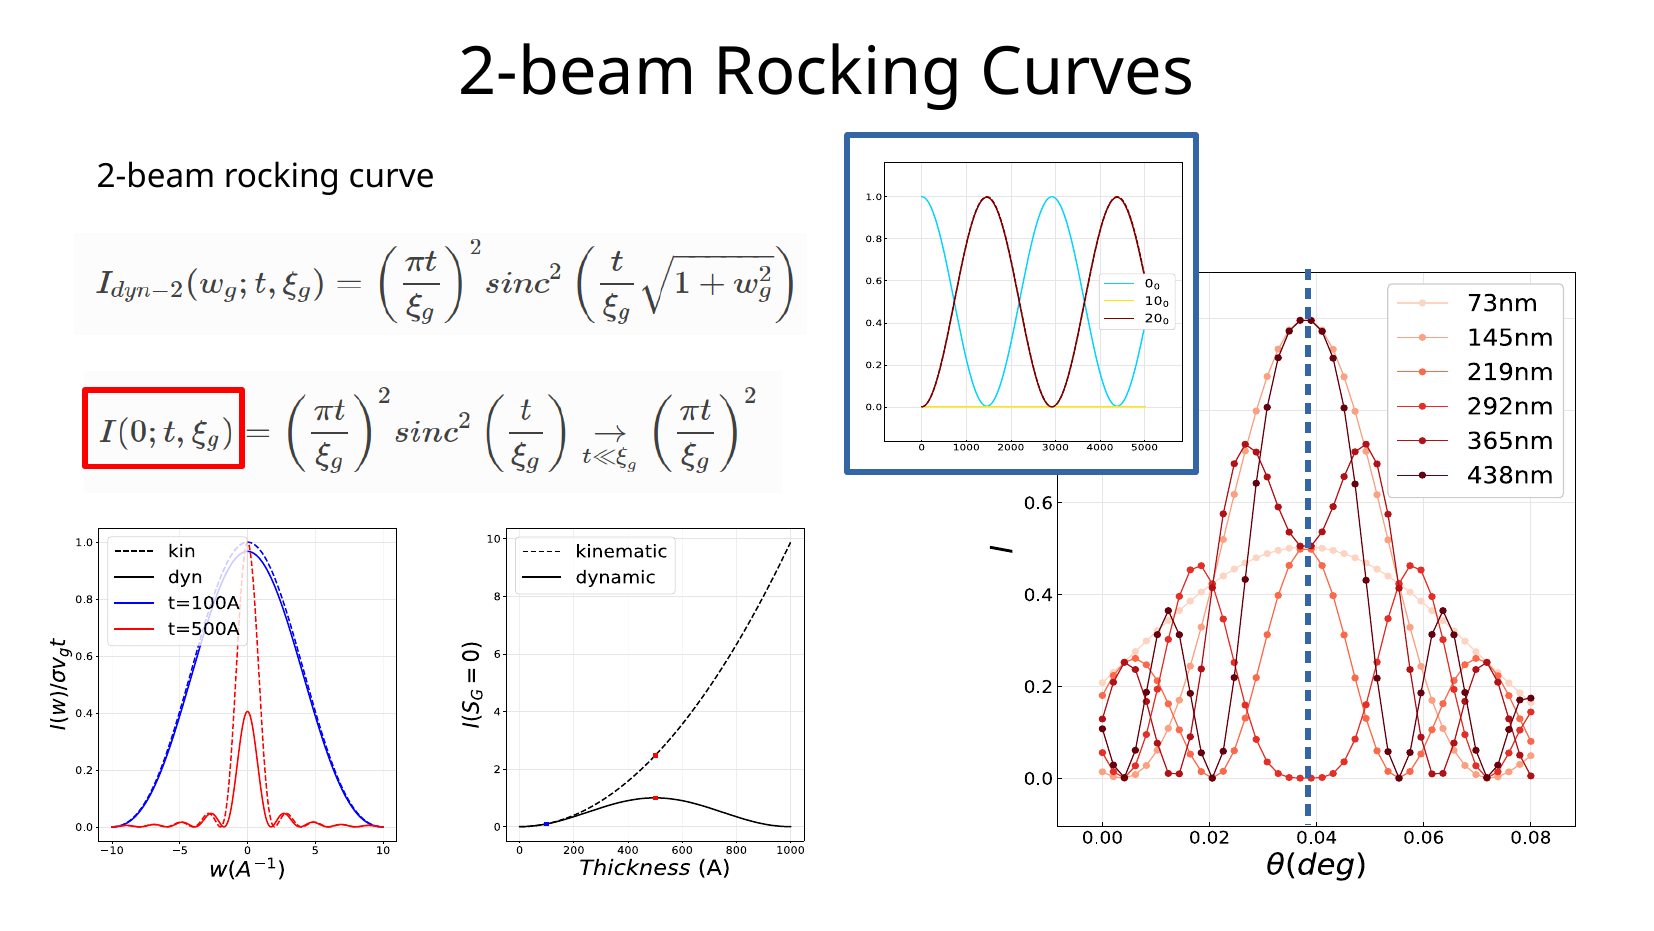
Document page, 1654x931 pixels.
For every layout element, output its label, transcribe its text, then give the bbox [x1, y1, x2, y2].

picture [50, 371, 843, 886]
picture [850, 138, 1193, 470]
text_box 2-beam rocking curve [81, 144, 520, 234]
picture [74, 233, 807, 335]
picture [962, 225, 1595, 901]
picture [88, 393, 239, 464]
title 2-beam Rocking Curves [0, 0, 1654, 139]
